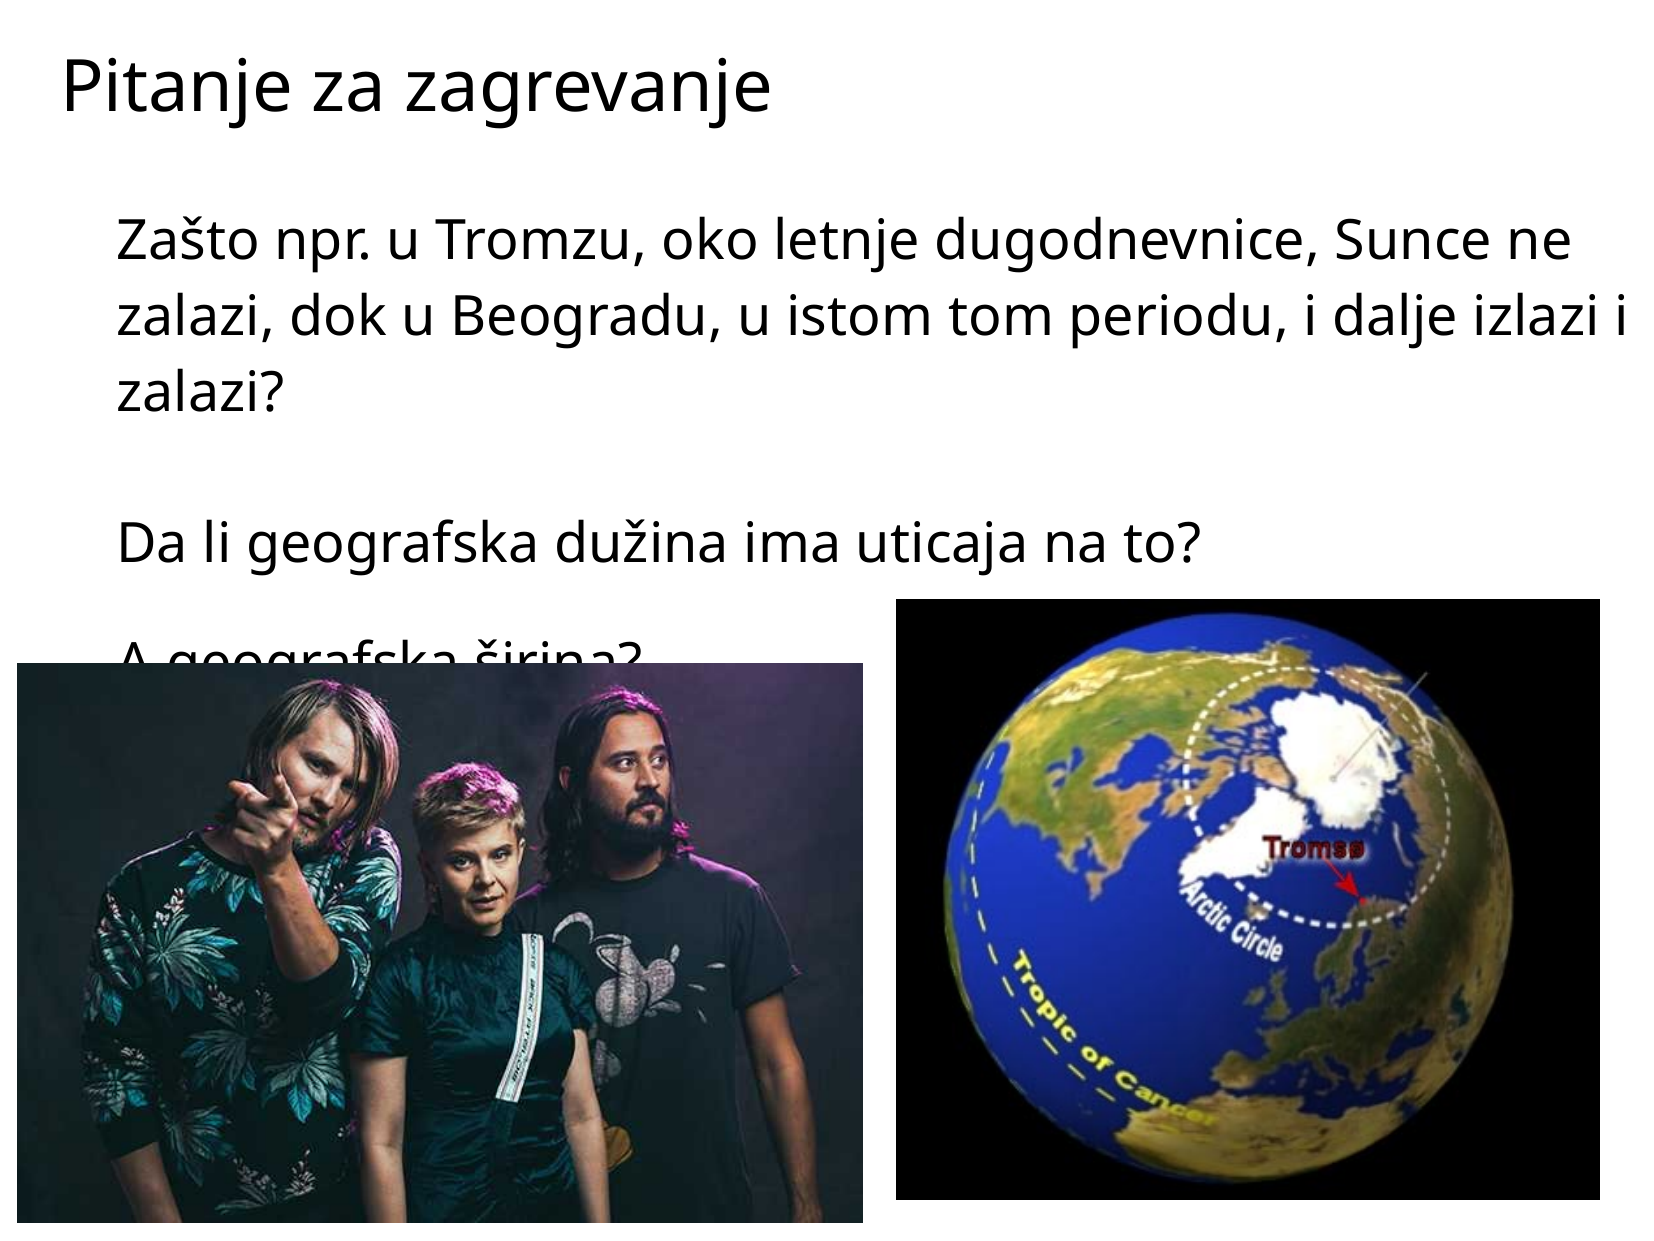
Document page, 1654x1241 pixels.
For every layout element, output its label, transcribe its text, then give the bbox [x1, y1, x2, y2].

list Zašto npr. u Tromzu, oko letnje dugodnevnice, Sunce ne zalazi, dok u Beogradu, u istom tom periodu, i dalje izlazi i zalazi? Da li geografska dužina ima uticaja na to? A geografska širina? [45, 199, 1635, 1173]
picture [17, 663, 863, 1223]
title Pitanje za zagrevanje [59, 17, 1648, 150]
picture [896, 599, 1600, 1201]
